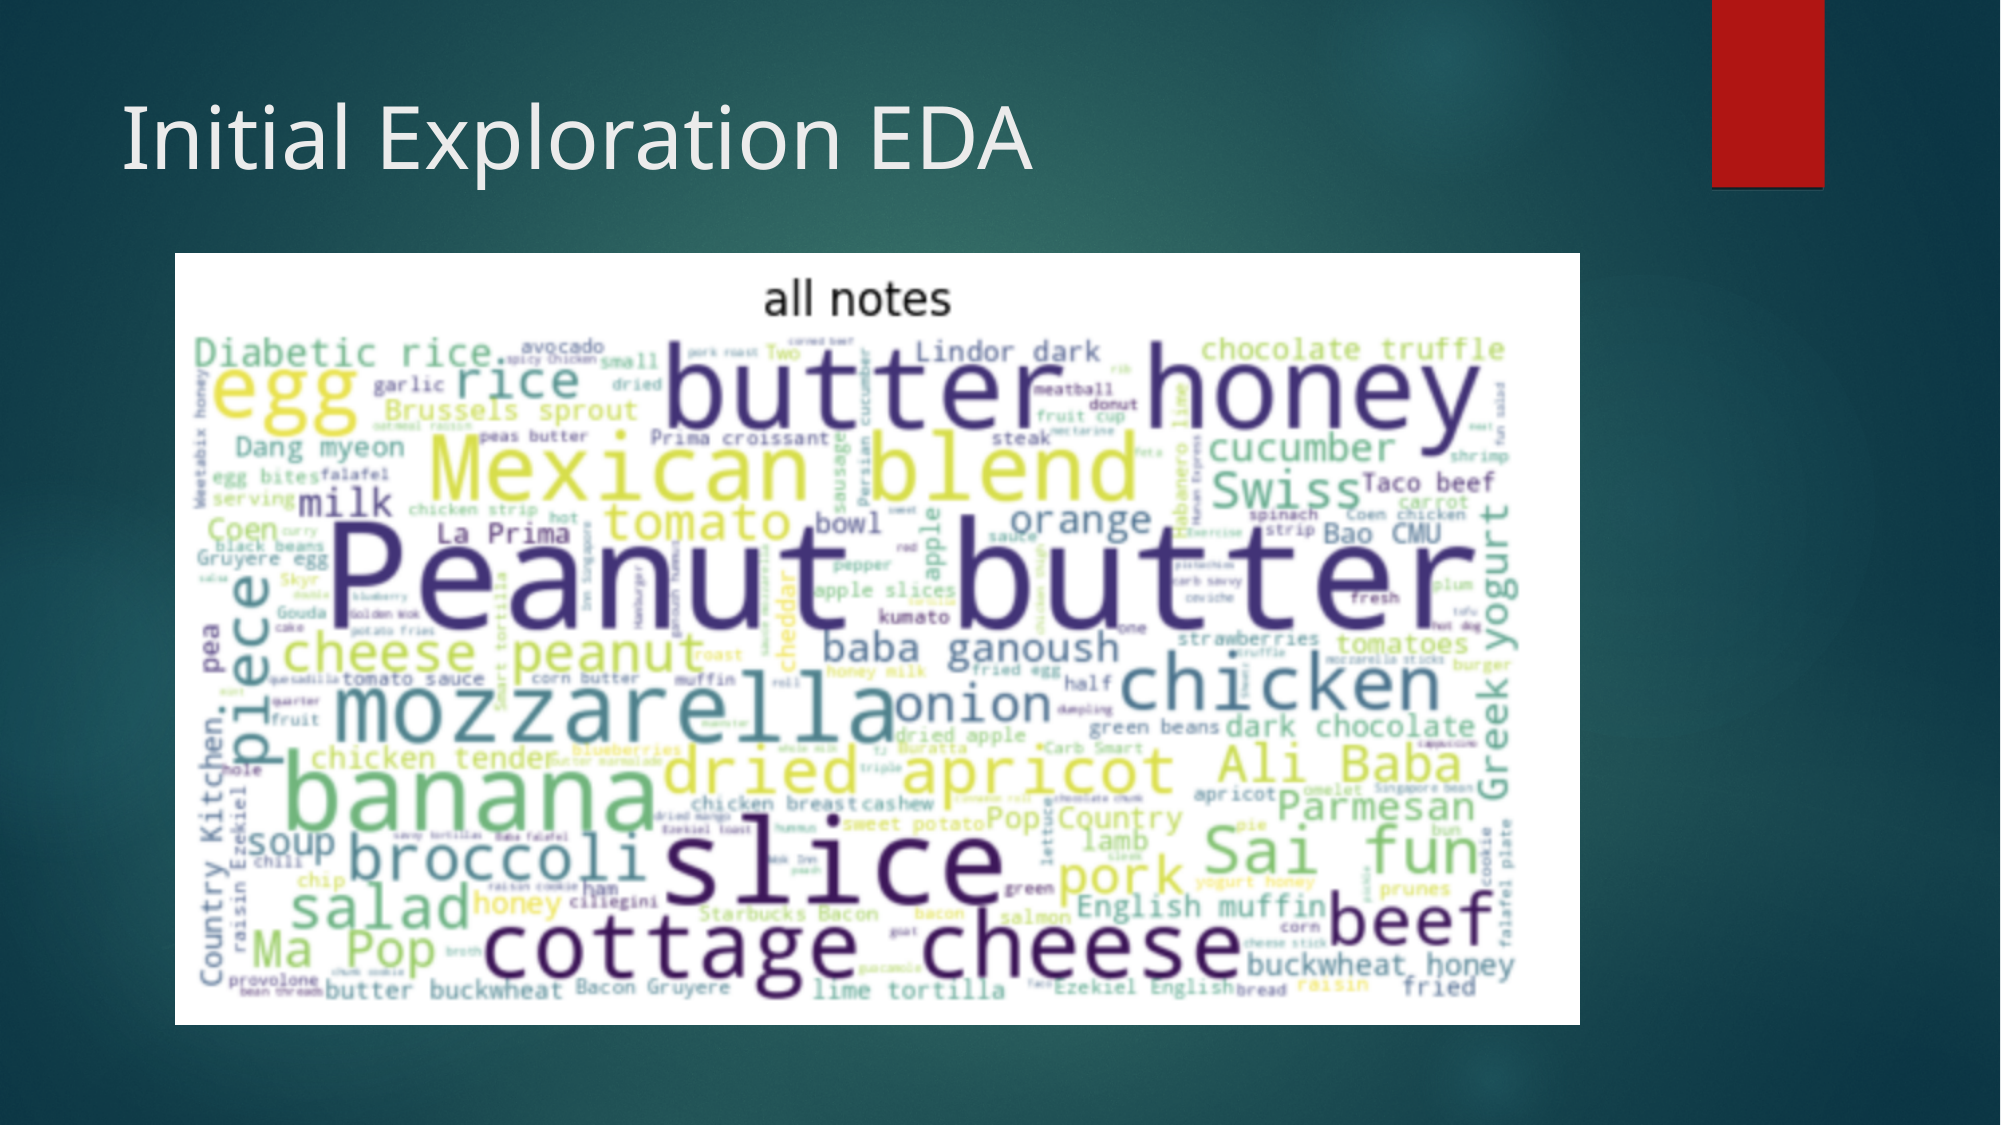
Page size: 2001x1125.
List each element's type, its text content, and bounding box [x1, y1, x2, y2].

title Initial Exploration EDA [106, 74, 1649, 304]
picture [0, 0, 2001, 1125]
